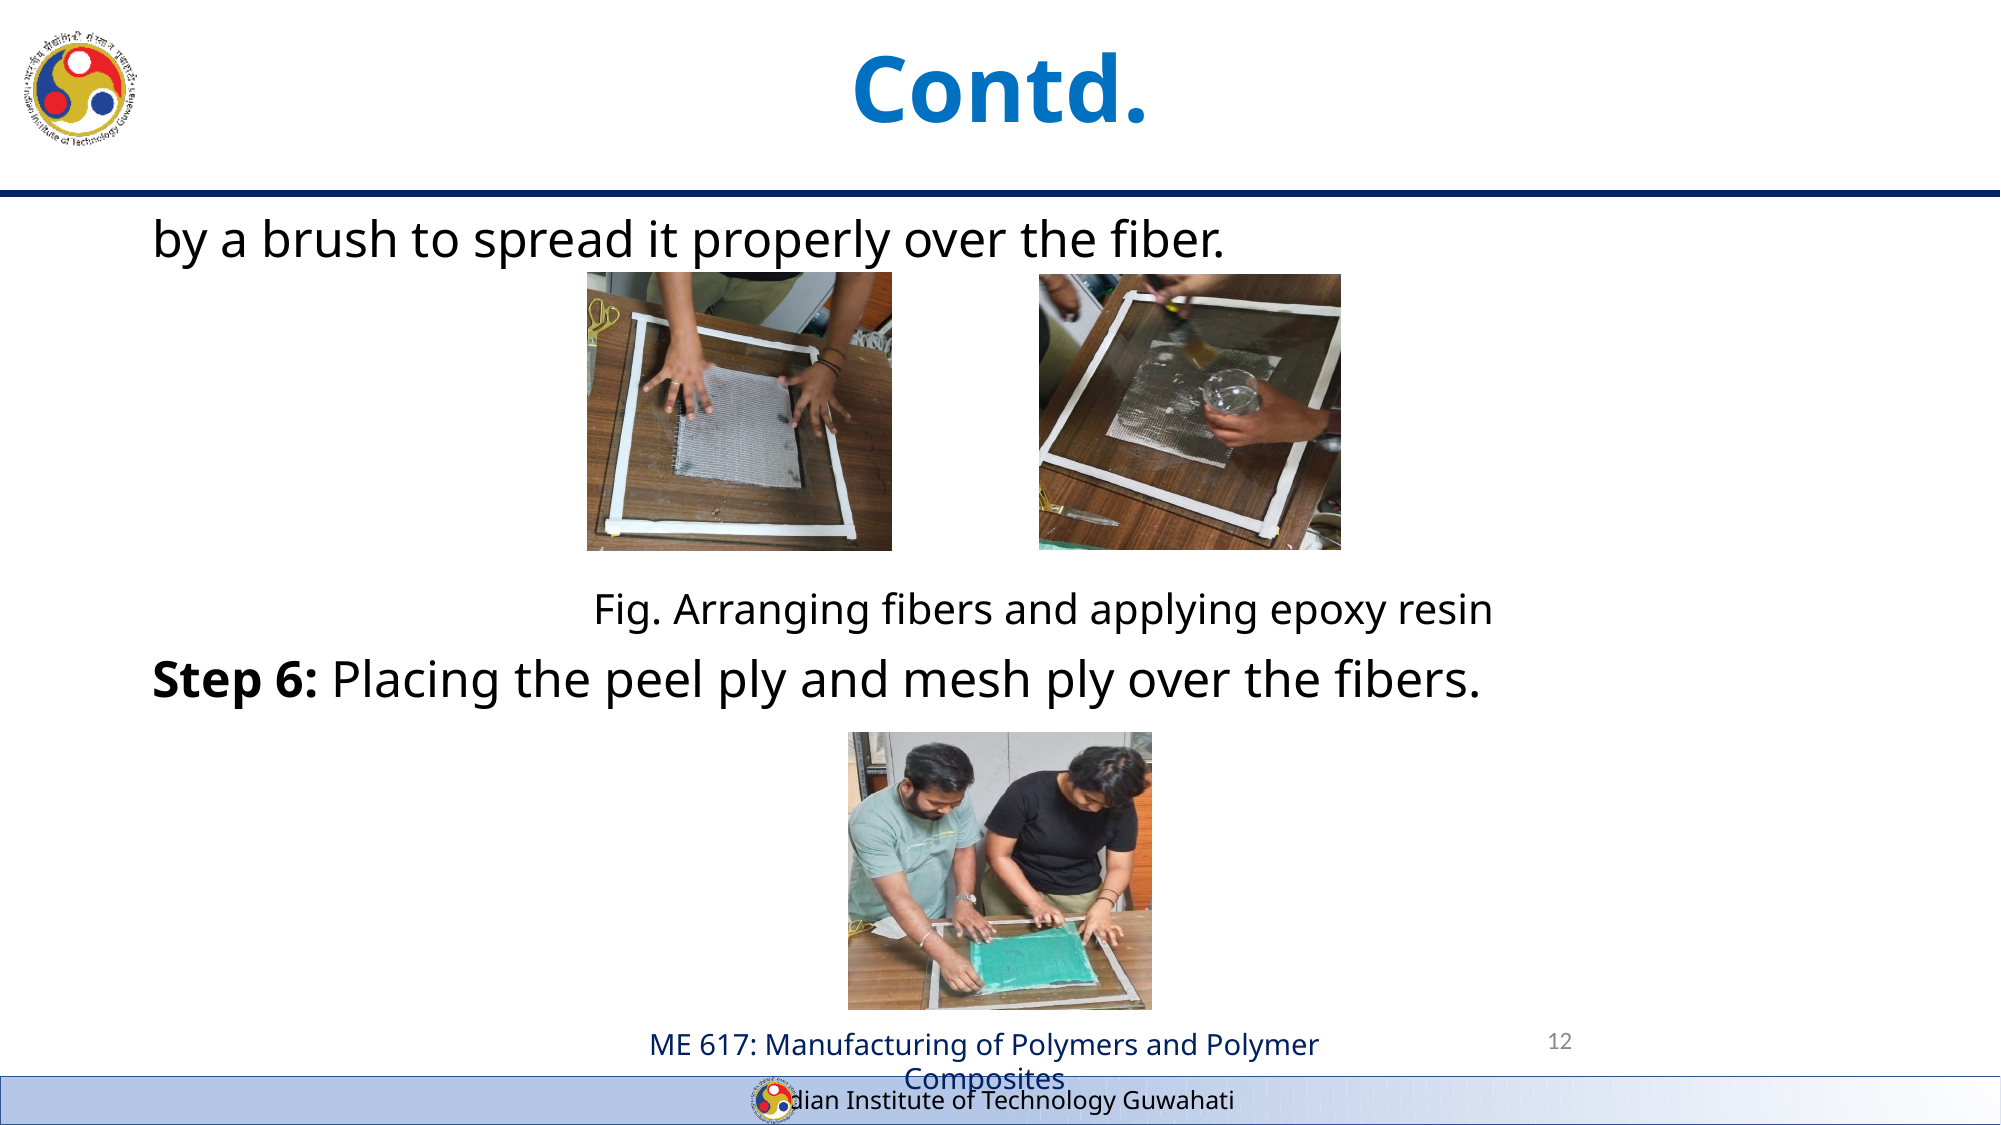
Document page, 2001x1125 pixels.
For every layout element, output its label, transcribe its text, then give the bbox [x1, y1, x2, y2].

picture [1039, 274, 1341, 550]
title Contd. [137, 36, 1863, 155]
text_box [1531, 1009, 1982, 1070]
picture [587, 272, 892, 551]
list by a brush to spread it properly over the fiber. Fig. Arranging fibers and applying epoxy resin Step 6: Placing the peel ply and mesh ply over the fibers. [137, 206, 1863, 988]
picture [848, 732, 1152, 1010]
